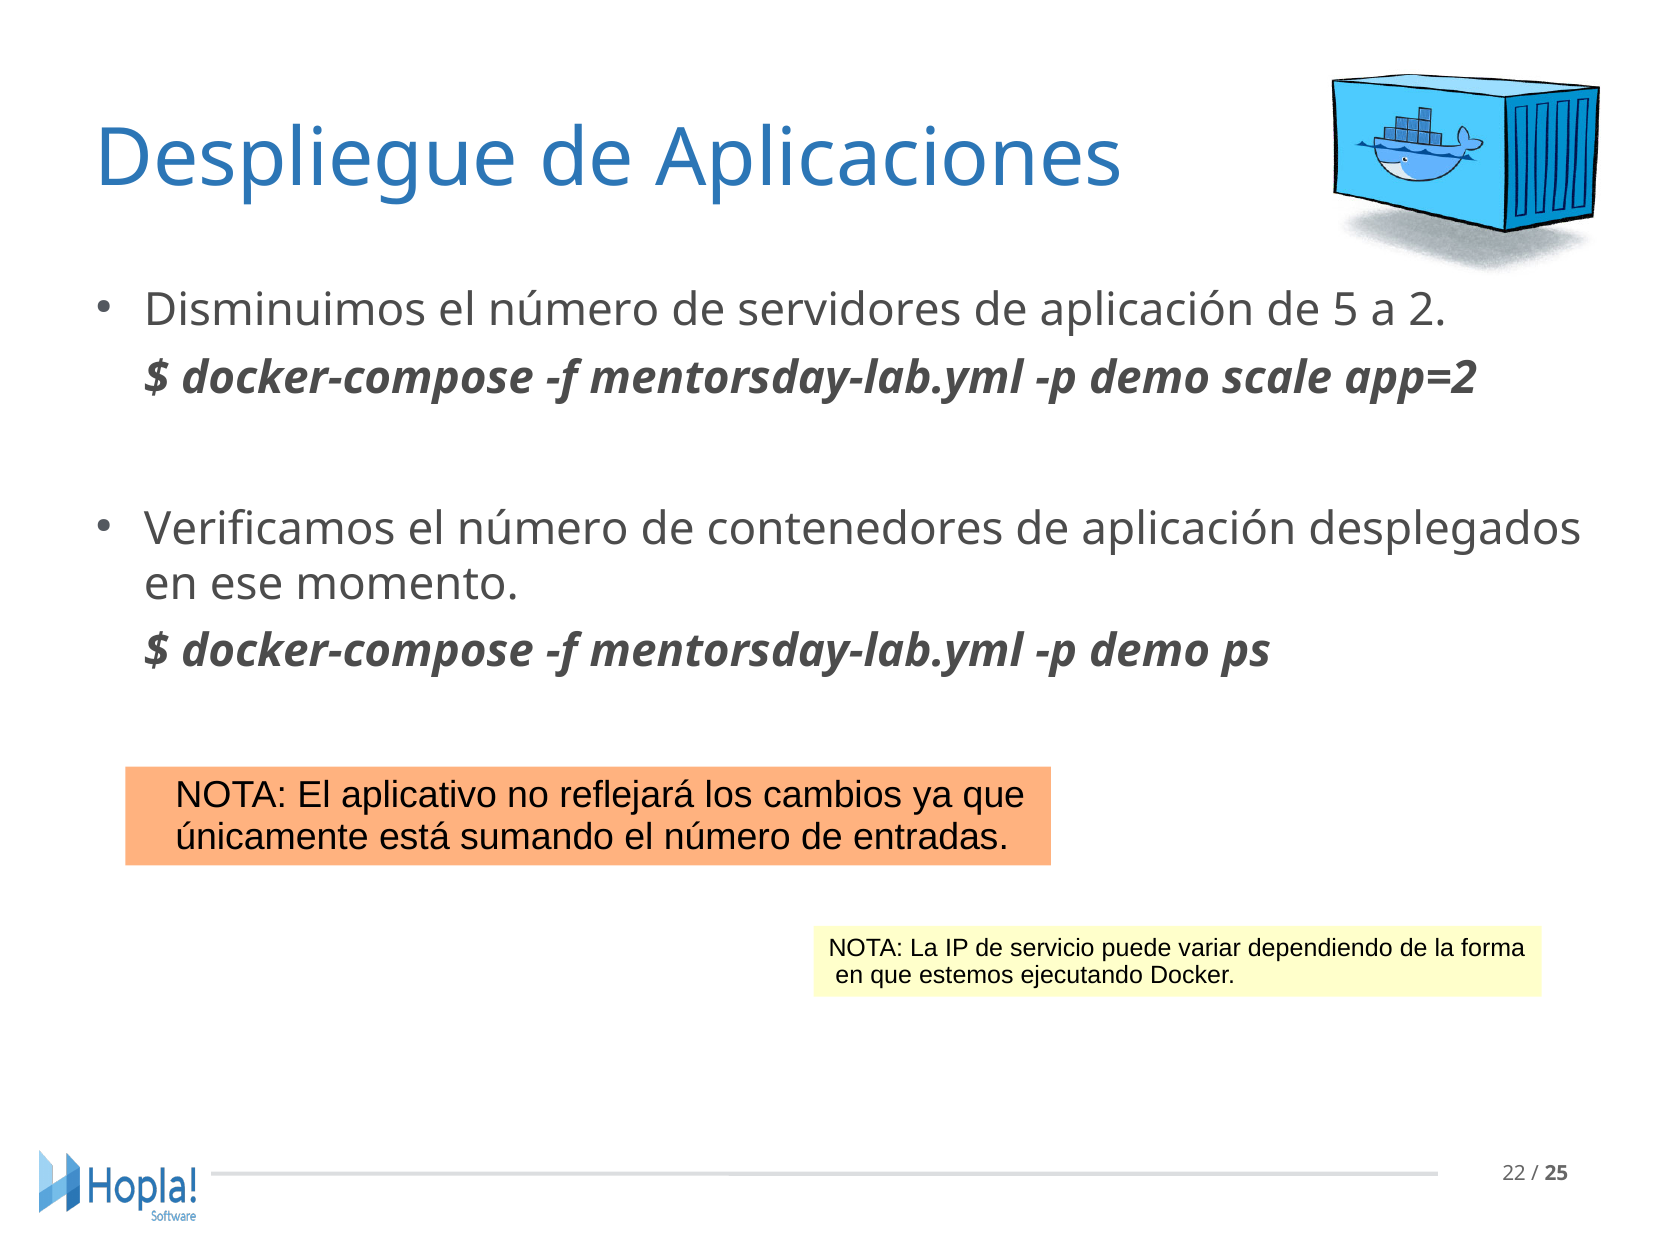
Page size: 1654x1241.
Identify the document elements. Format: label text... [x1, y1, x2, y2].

text_box NOTA: El aplicativo no reflejará los cambios ya que únicamente está sumando el número de entradas. [125, 766, 1051, 866]
picture [1278, 3, 1651, 294]
picture [39, 1150, 196, 1221]
text_box NOTA: La IP de servicio puede variar dependiendo de la forma en que estemos ejecutando Docker. [813, 925, 1542, 997]
list Disminuimos el número de servidores de aplicación de 5 a 2. $ docker-compose -f mentorsday-lab.yml -p demo scale app=2 Verificamos el número de contenedores de aplicación desplegados en ese momento. $ docker-compose -f mentorsday-lab.yml -p demo ps [83, 268, 1601, 1107]
title Despliegue de Aplicaciones [82, 0, 1571, 340]
